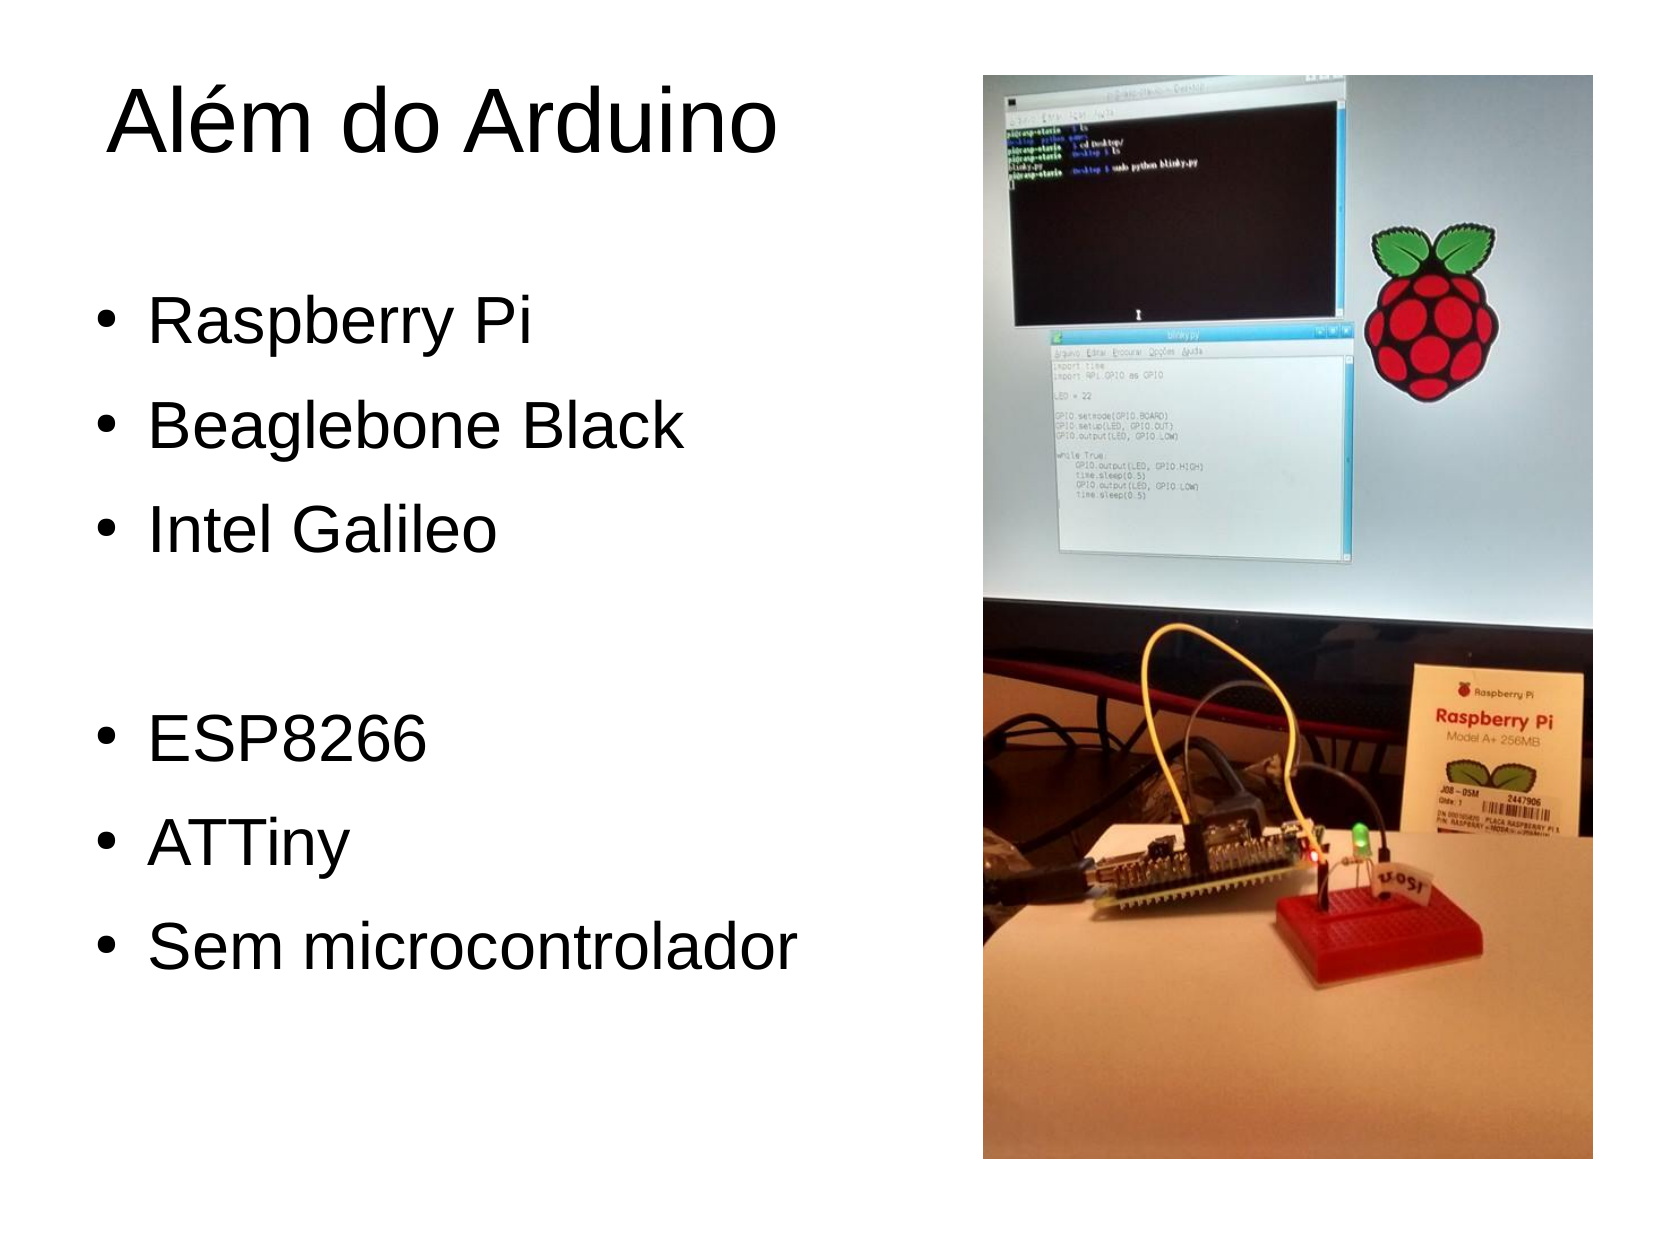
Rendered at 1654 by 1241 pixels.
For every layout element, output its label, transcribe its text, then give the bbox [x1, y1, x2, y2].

title Além do Arduino [106, 17, 1595, 225]
picture [983, 75, 1593, 1159]
list Raspberry Pi Beaglebone Black Intel Galileo ESP8266 ATTiny Sem microcontrolador [76, 283, 895, 1180]
